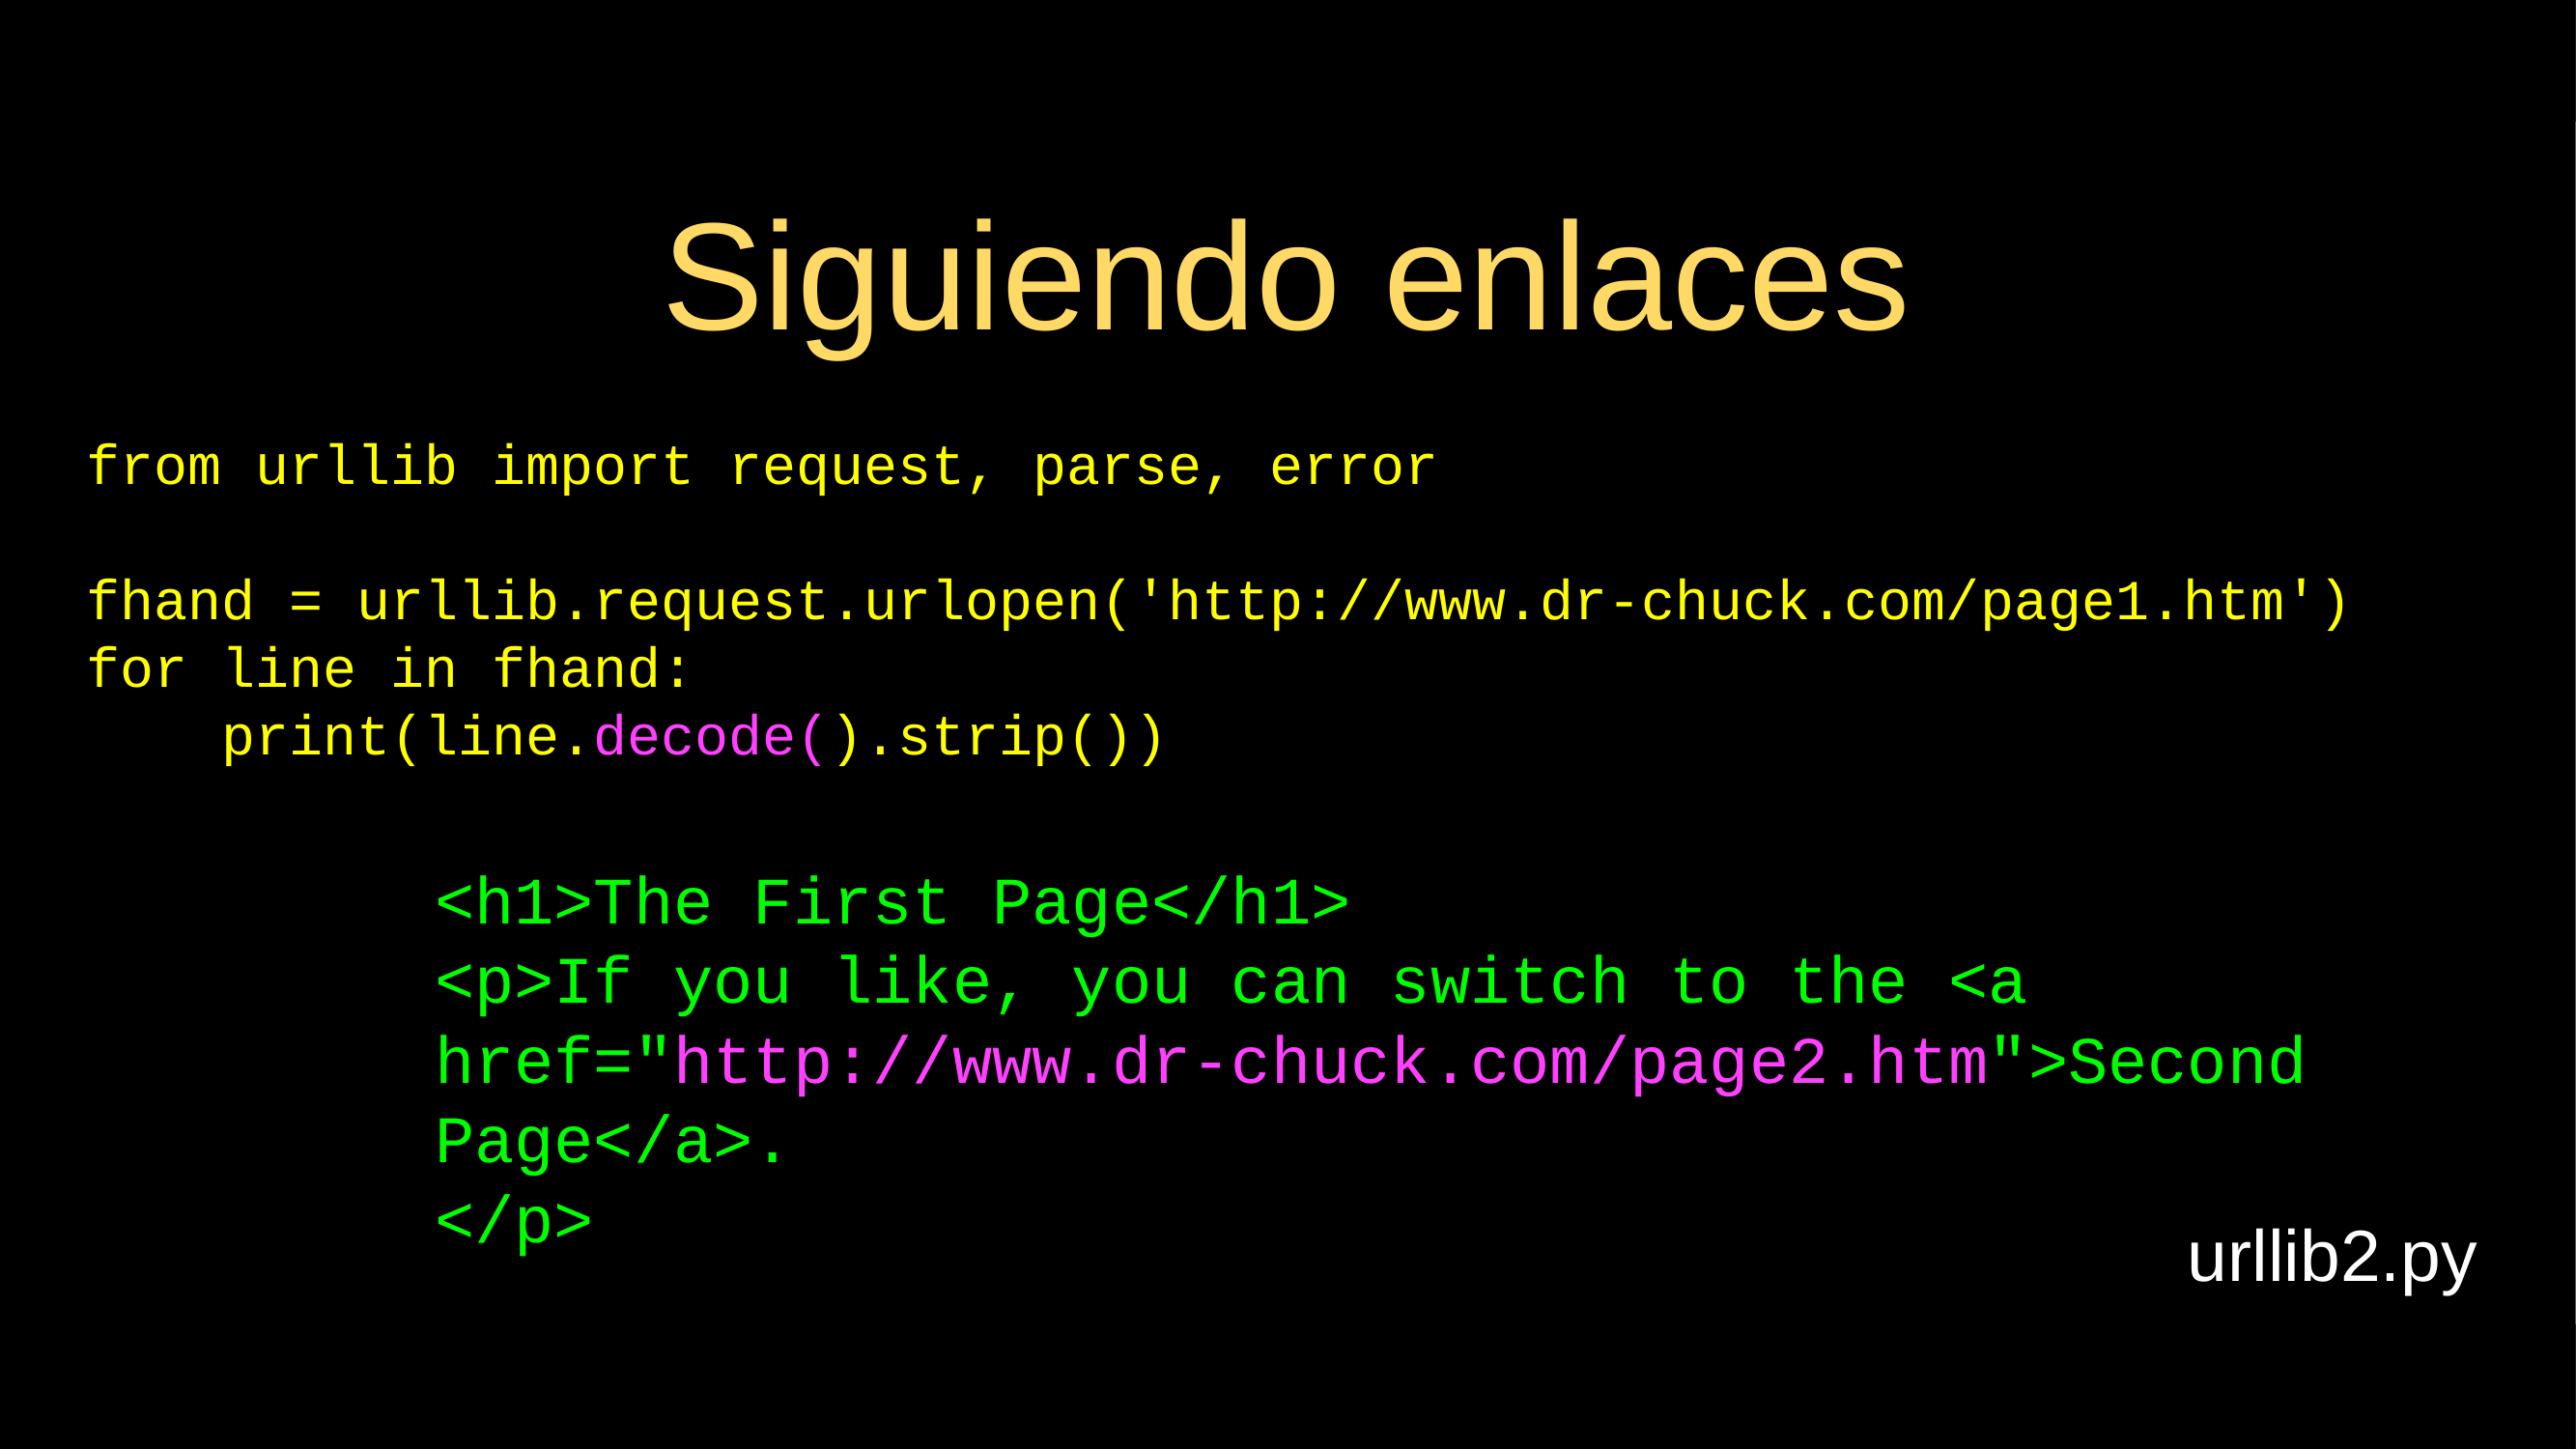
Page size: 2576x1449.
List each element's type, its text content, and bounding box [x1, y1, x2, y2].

text_box from urllib import request, parse, error fhand = urllib.request.urlopen('http://www.dr-chuck.com/page1.htm') for line in fhand: print(line.decode().strip()) [86, 402, 2552, 791]
title Siguiendo enlaces [183, 133, 2391, 402]
text_box <h1>The First Page</h1> <p>If you like, you can switch to the <a href="http://www.dr-chuck.com/page2.htm">Second Page</a>. </p> [435, 855, 2345, 1258]
text_box urllib2.py [2140, 1203, 2525, 1302]
